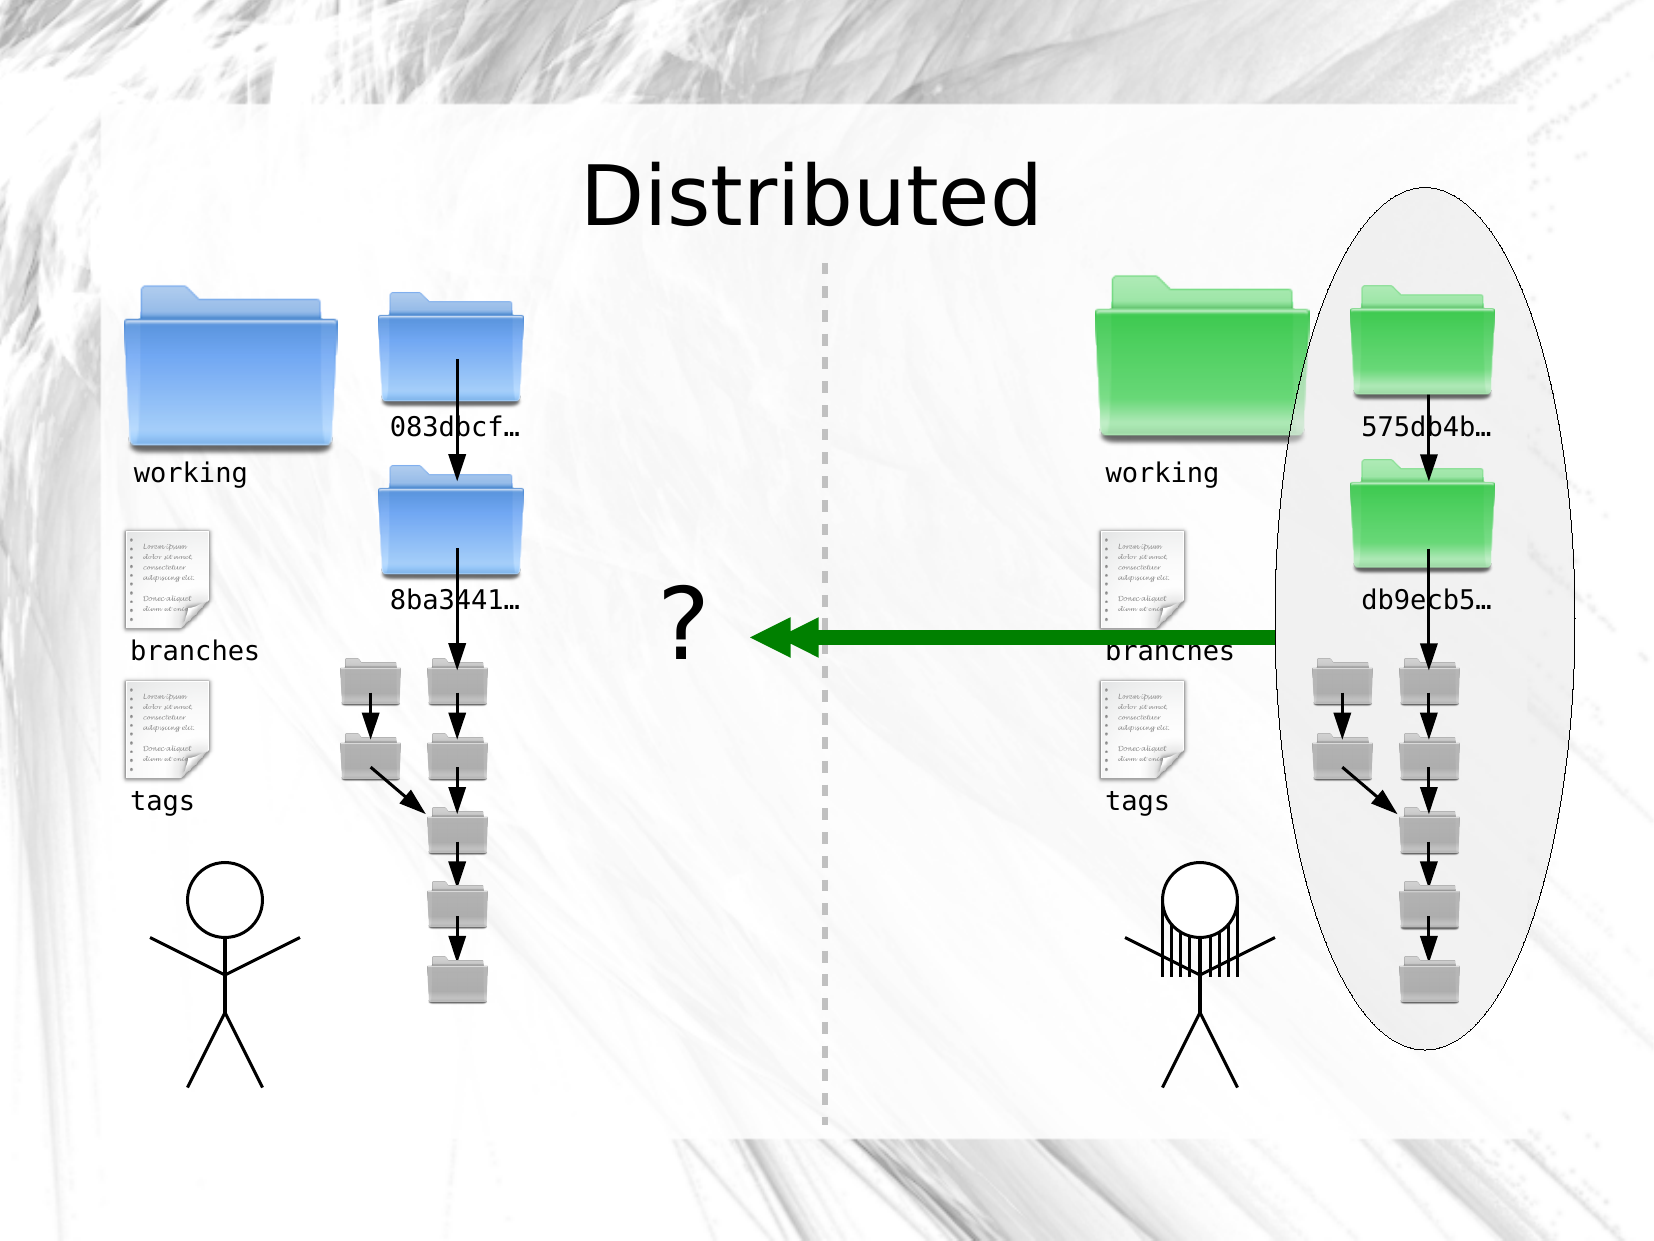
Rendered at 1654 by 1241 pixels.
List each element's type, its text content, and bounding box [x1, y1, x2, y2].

text_box ? [642, 559, 725, 691]
text_box tags [1090, 777, 1248, 826]
text_box working [1090, 450, 1235, 497]
text_box branches [115, 627, 276, 676]
text_box branches [1090, 645, 1251, 676]
text_box db9ecb5… [1346, 577, 1427, 624]
text_box 575db4b… [1430, 403, 1507, 451]
text_box 083dbcf… [375, 403, 456, 451]
text_box [1162, 862, 1238, 938]
text_box 8ba3441… [375, 577, 456, 624]
text_box tags [115, 777, 273, 826]
text_box db9ecb5… [1430, 577, 1507, 624]
title Distributed [118, 112, 1506, 281]
text_box 8ba3441… [459, 577, 535, 624]
text_box 575db4b… [1346, 403, 1427, 451]
text_box 083dbcf… [459, 403, 535, 451]
text_box [1275, 255, 1576, 1051]
picture [0, 0, 1654, 1241]
text_box working [119, 450, 263, 497]
